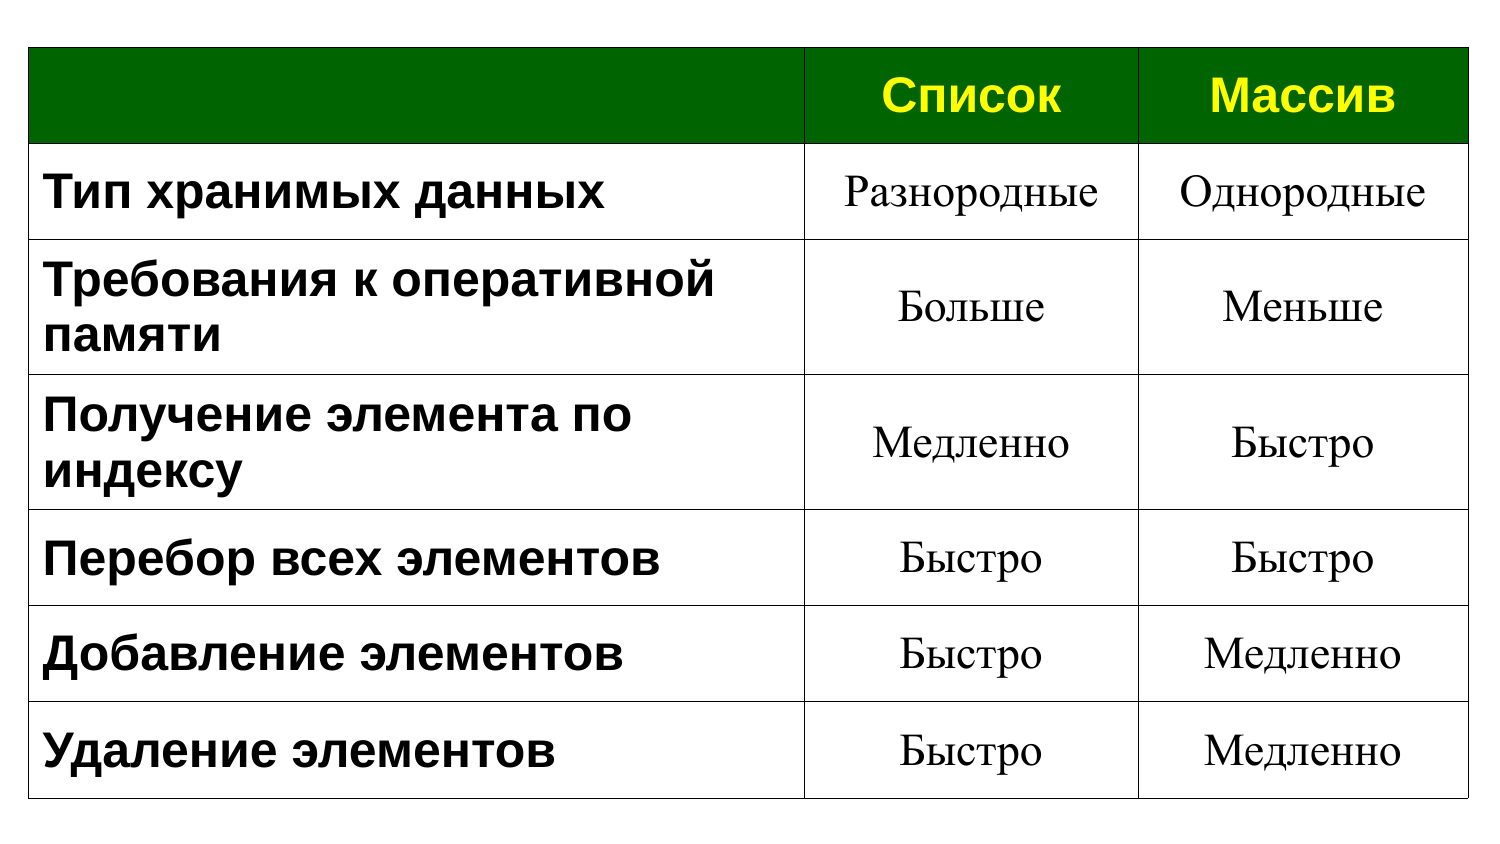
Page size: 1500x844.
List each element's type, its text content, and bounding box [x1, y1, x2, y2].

table_cell Требования к оперативной памяти [29, 240, 804, 374]
table_cell Разнородные [805, 144, 1138, 239]
table_header Список [805, 48, 1138, 143]
table_cell Удаление элементов [29, 702, 804, 798]
table_header Массив [1139, 48, 1468, 143]
table_cell Медленно [805, 375, 1138, 509]
table_cell Быстро [1139, 375, 1468, 509]
table_cell Добавление элементов [29, 606, 804, 701]
table_cell Медленно [1139, 702, 1468, 798]
table_cell Больше [805, 240, 1138, 374]
table_cell Быстро [805, 702, 1138, 798]
table_cell Быстро [1139, 510, 1468, 605]
table_header [29, 48, 804, 143]
table_cell Меньше [1139, 240, 1468, 374]
table_cell Однородные [1139, 144, 1468, 239]
table_cell Медленно [1139, 606, 1468, 701]
table_cell Перебор всех элементов [29, 510, 804, 605]
table_cell Быстро [805, 510, 1138, 605]
table_cell Тип хранимых данных [29, 144, 804, 239]
table_cell Получение элемента по индексу [29, 375, 804, 509]
table_cell Быстро [805, 606, 1138, 701]
